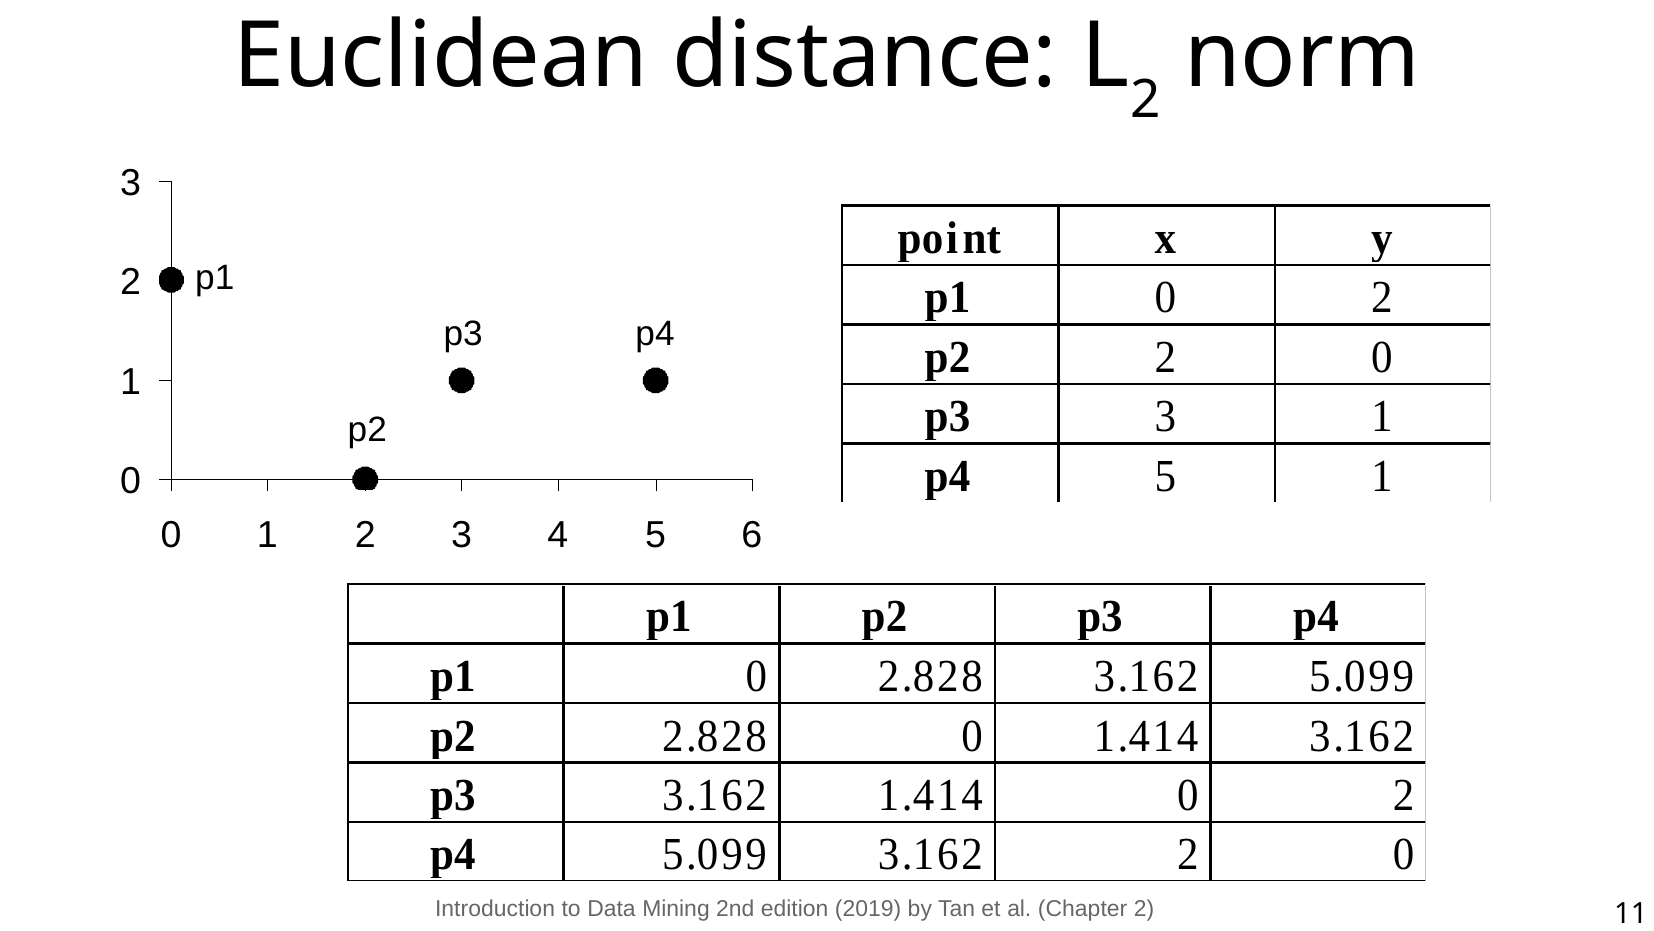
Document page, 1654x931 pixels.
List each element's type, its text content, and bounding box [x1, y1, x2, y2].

title Euclidean distance: L2 norm [82, 0, 1571, 124]
picture [82, 119, 1428, 883]
text_box Introduction to Data Mining 2nd edition (2019) by Tan et al. (Chapter 2) [0, 888, 1591, 931]
picture [840, 204, 1493, 505]
